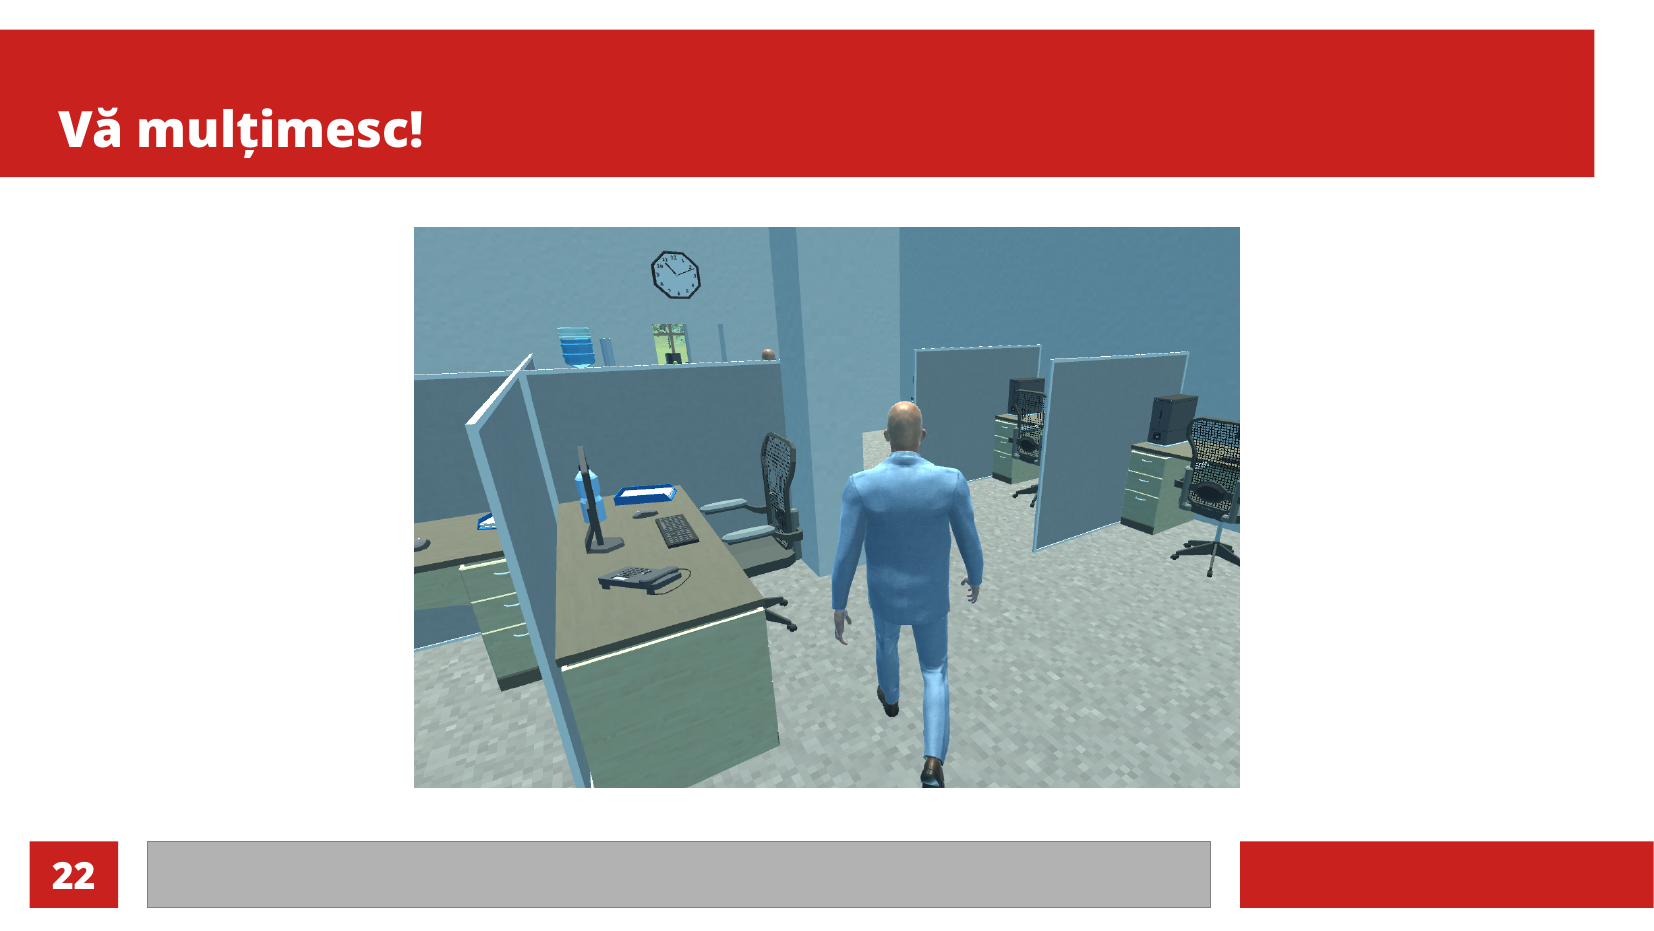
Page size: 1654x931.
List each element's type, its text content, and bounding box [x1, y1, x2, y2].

picture [414, 227, 1240, 788]
title Vă mulțimesc! [59, 44, 1595, 163]
